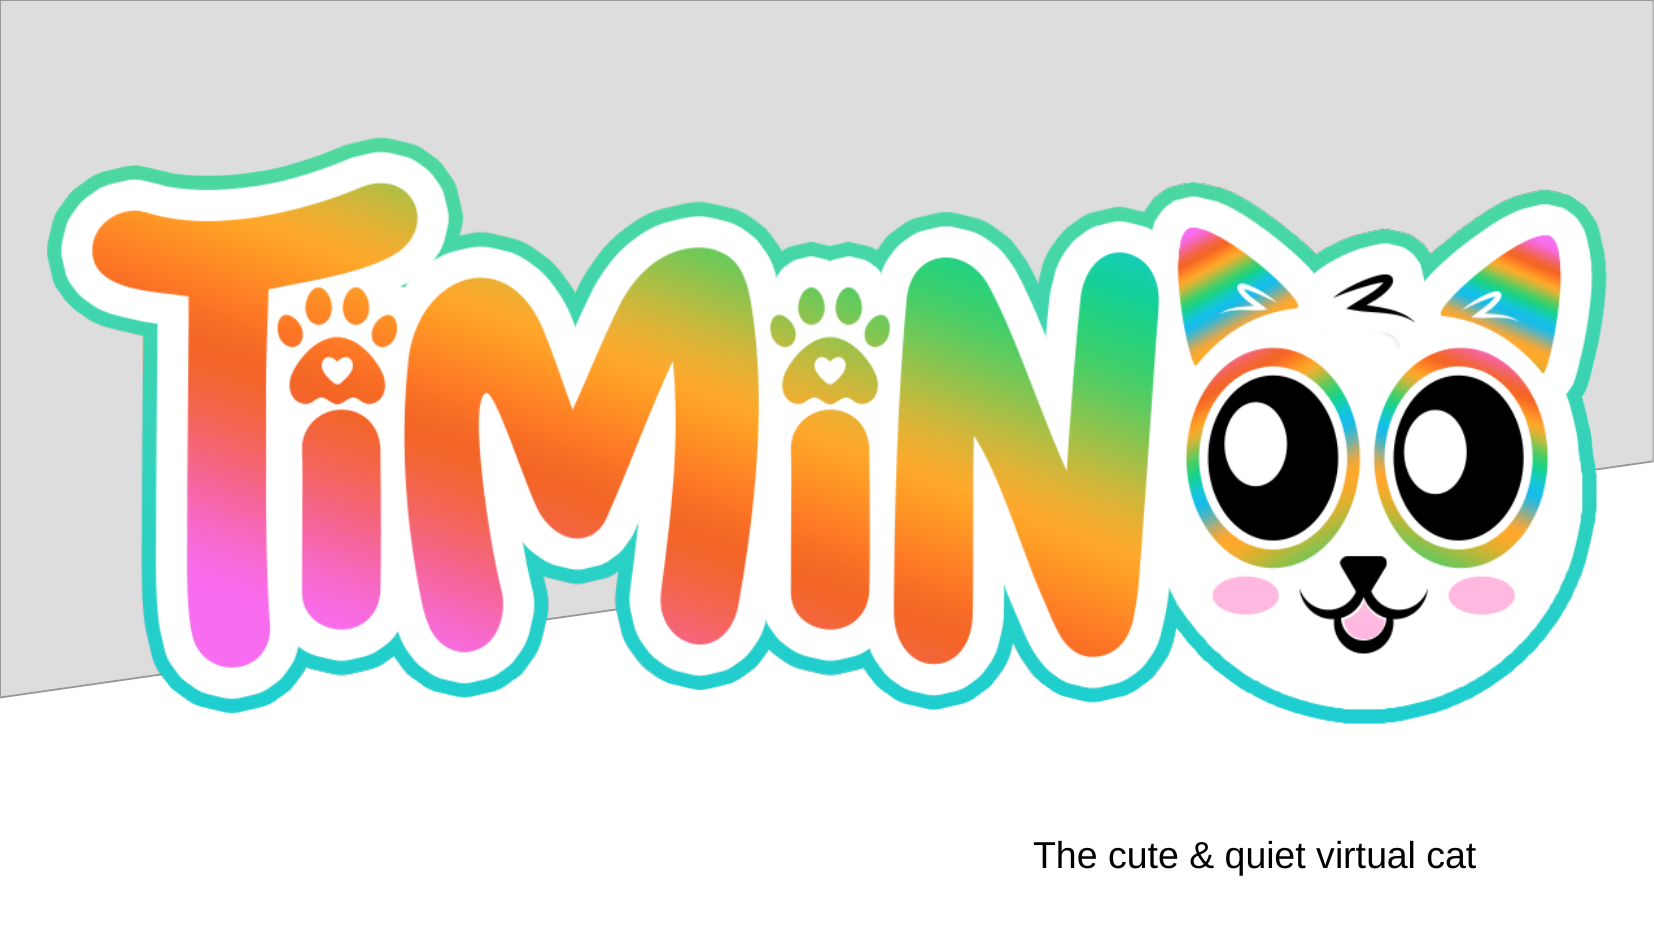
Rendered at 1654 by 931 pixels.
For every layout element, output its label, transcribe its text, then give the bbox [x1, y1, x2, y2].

picture [47, 137, 1607, 725]
text_box The cute & quiet virtual cat [915, 826, 1595, 884]
